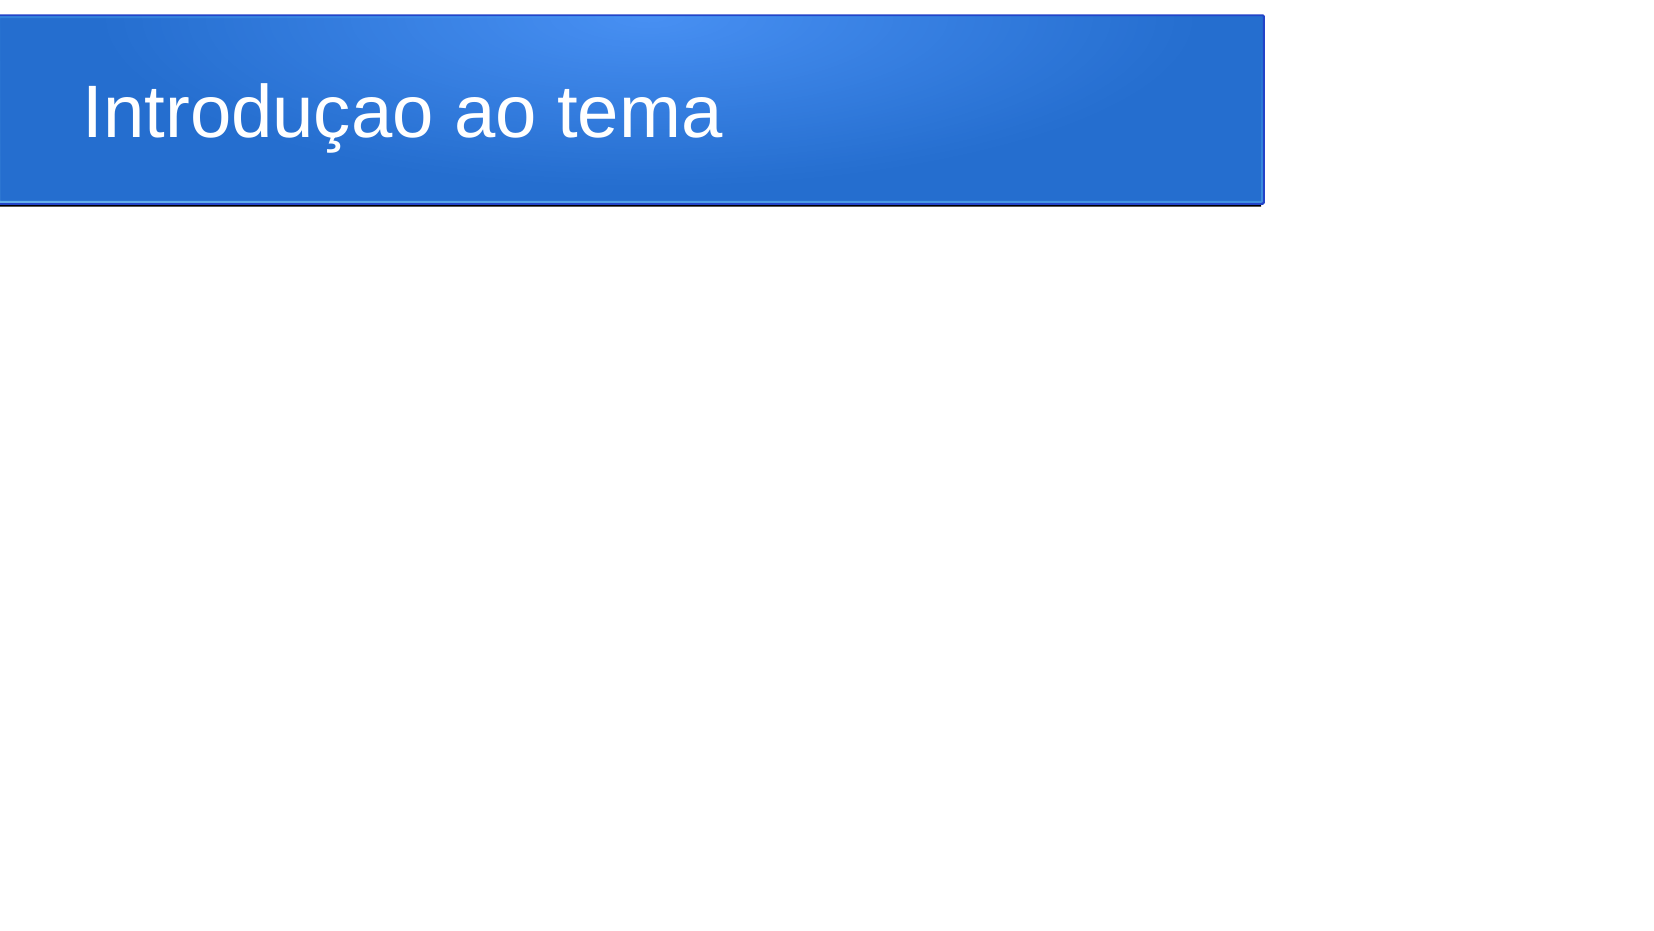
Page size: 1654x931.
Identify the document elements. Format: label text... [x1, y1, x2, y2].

title Introduçao ao tema [82, 35, 1235, 189]
